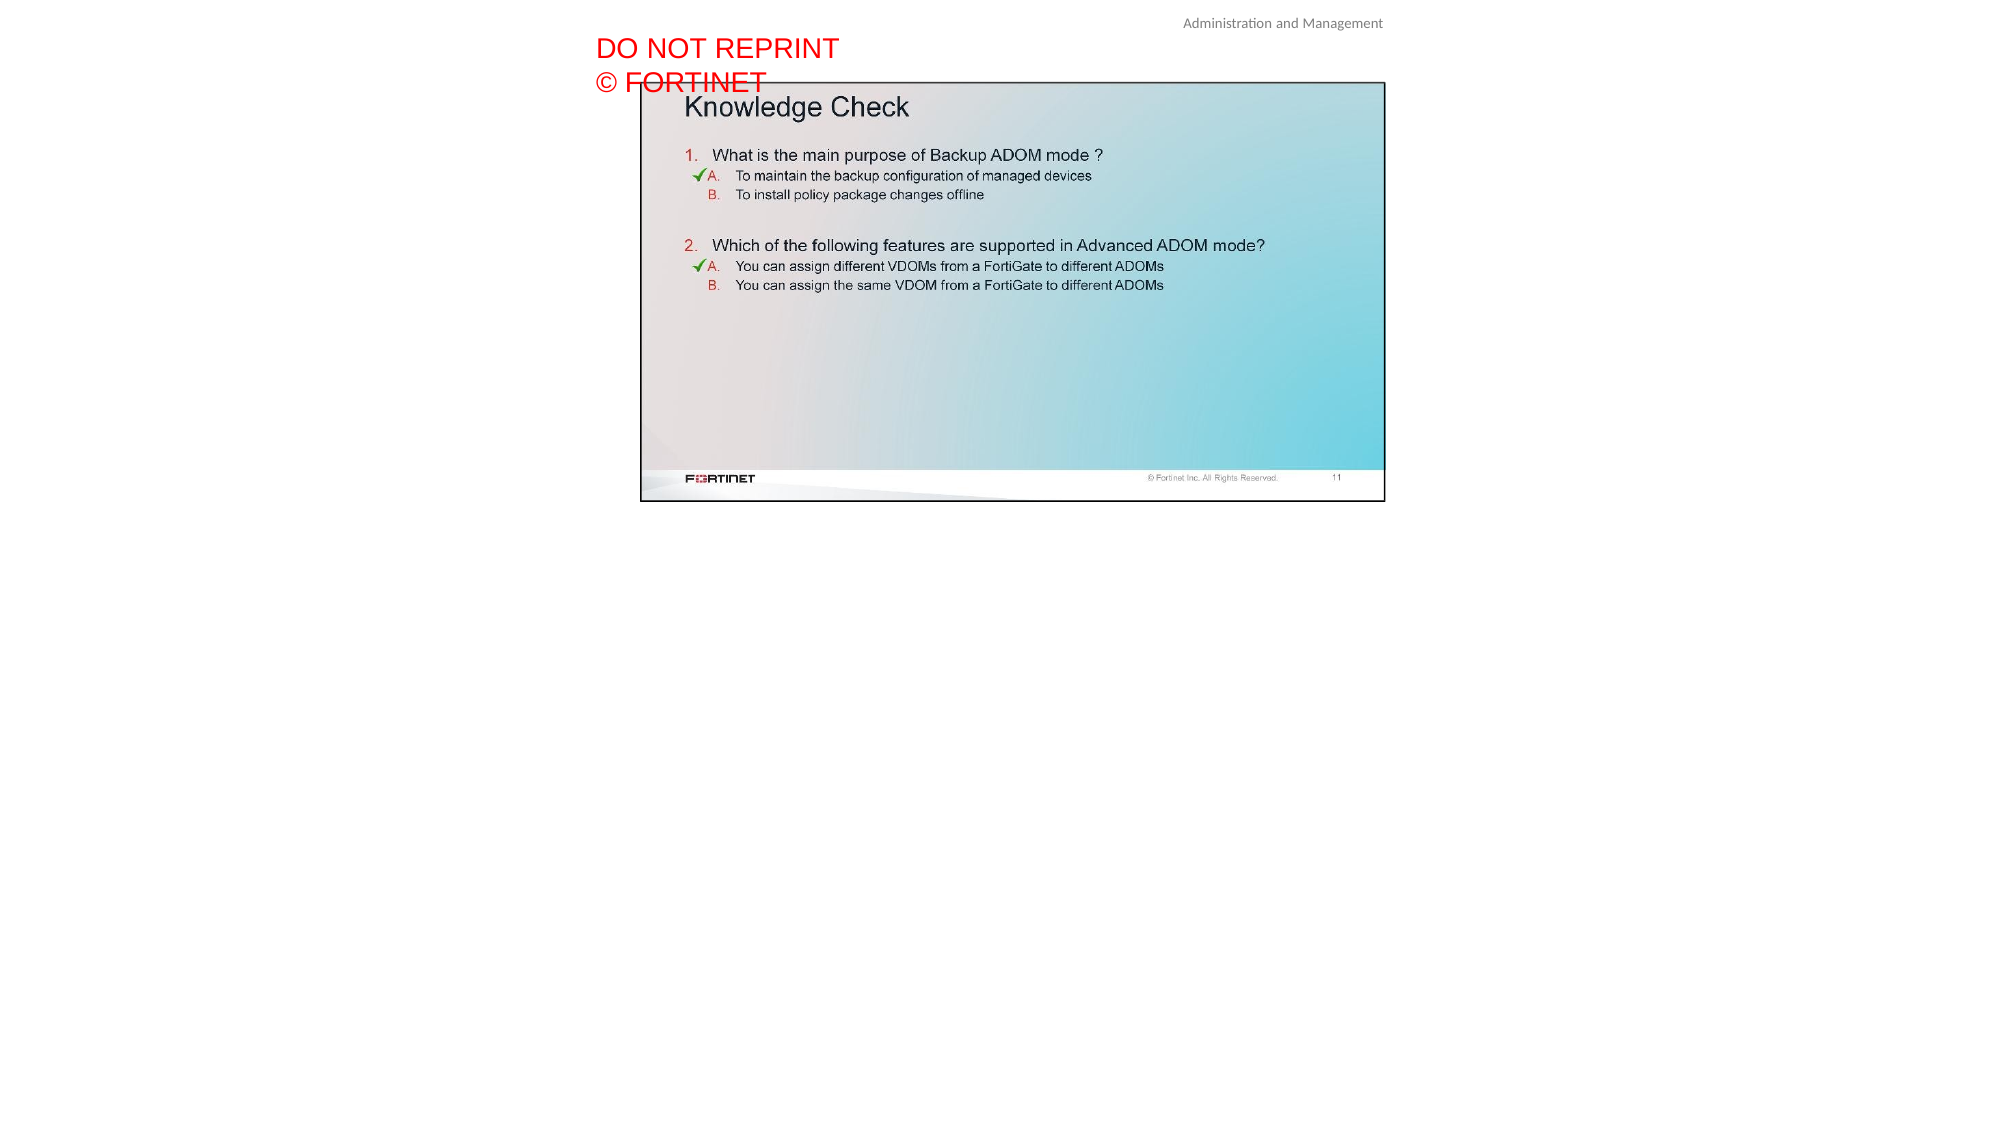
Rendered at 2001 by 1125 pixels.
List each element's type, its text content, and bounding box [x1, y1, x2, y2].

text_box DO NOT REPRINT © FORTINET [594, 28, 841, 98]
text_box Administration and Management [1181, 11, 1386, 32]
picture [642, 84, 1383, 500]
text_box [640, 81, 1386, 502]
